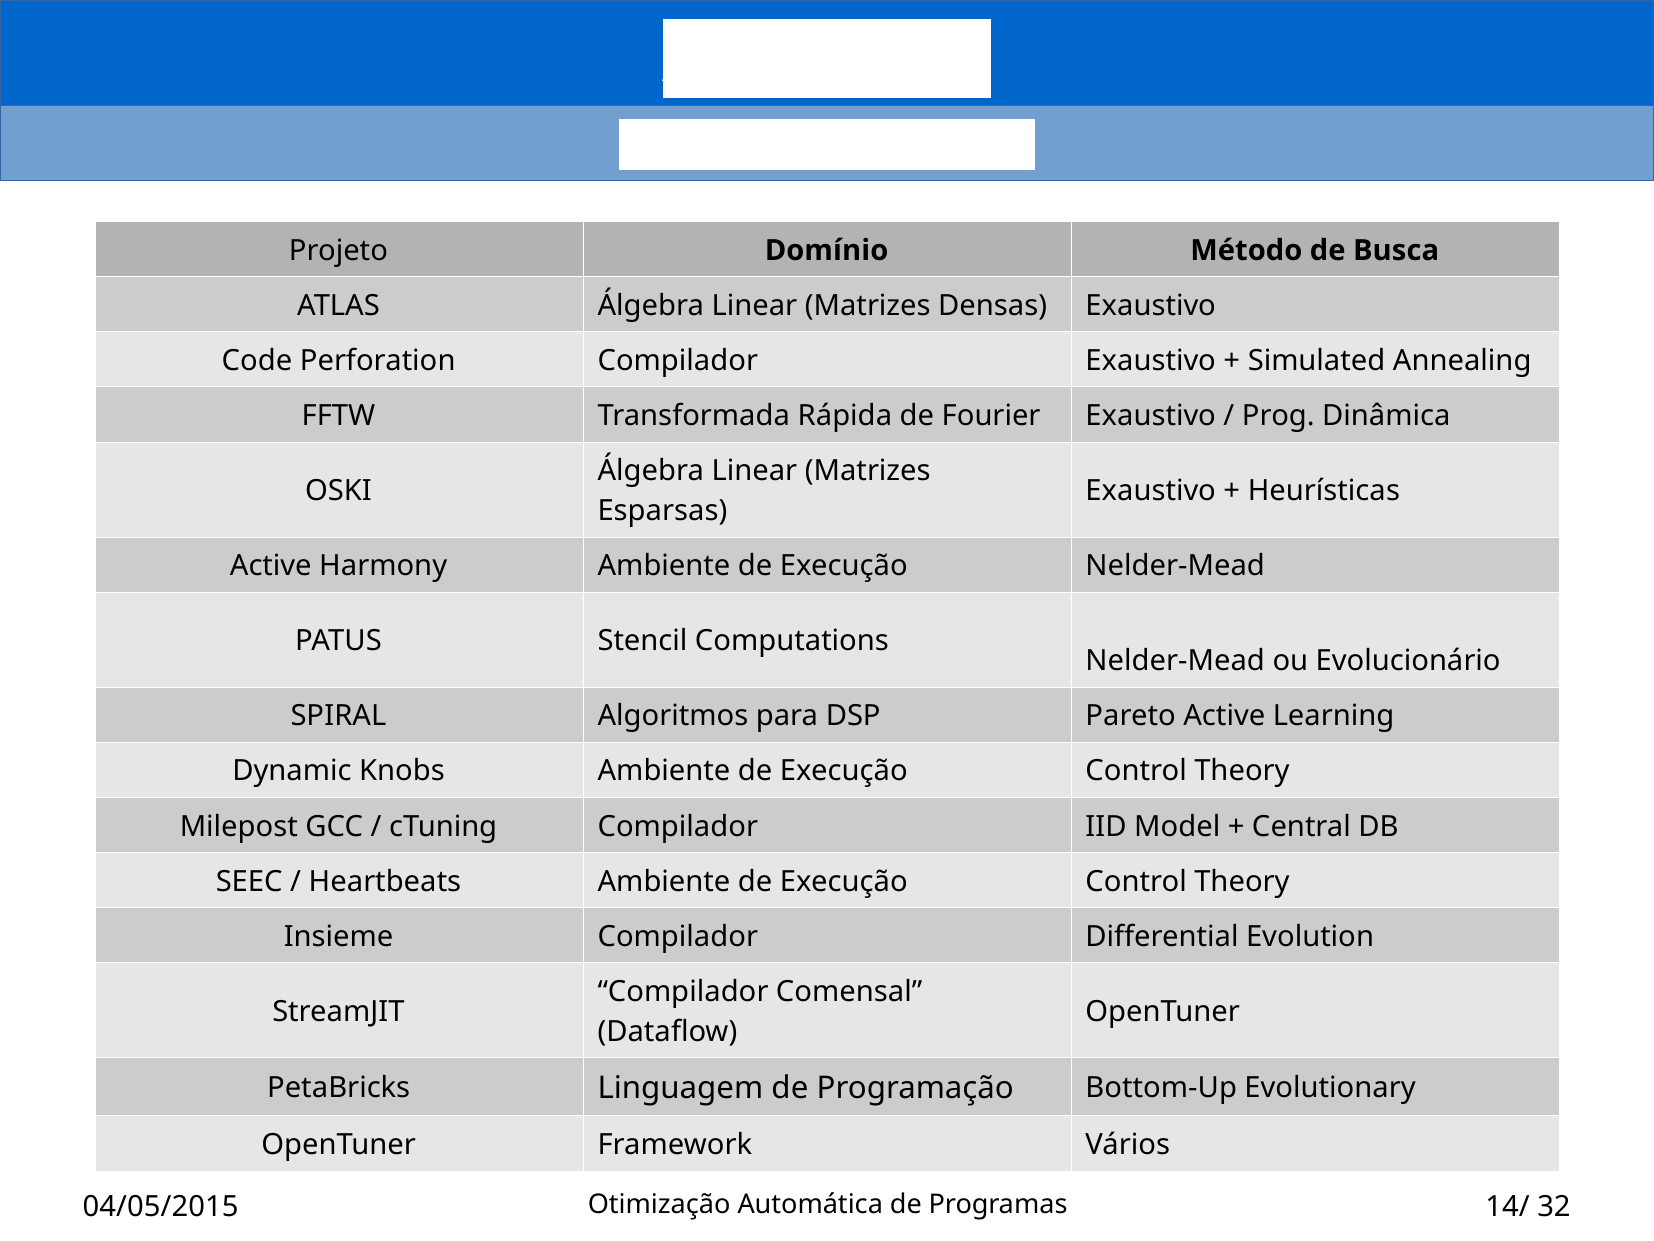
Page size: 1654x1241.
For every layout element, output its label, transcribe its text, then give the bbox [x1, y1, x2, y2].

table_cell Control Theory [1072, 743, 1559, 797]
text_box Trabalhos Relacionados [327, 163, 1327, 221]
table_cell Insieme [96, 908, 583, 962]
table_cell OSKI [96, 443, 583, 537]
table_cell Exaustivo + Simulated Annealing [1072, 332, 1559, 386]
table_cell Compilador [584, 908, 1071, 962]
title Auto-tuning [82, 0, 1571, 163]
table_header Domínio [584, 222, 1071, 276]
table_cell Álgebra Linear (Matrizes Esparsas) [584, 443, 1071, 537]
table_cell OpenTuner [1072, 963, 1559, 1057]
table_cell Active Harmony [96, 538, 583, 592]
table_cell PetaBricks [96, 1058, 583, 1115]
table_cell Transformada Rápida de Fourier [584, 387, 1071, 442]
table_cell Milepost GCC / cTuning [96, 798, 583, 852]
table_cell FFTW [96, 387, 583, 442]
table_cell Ambiente de Execução [584, 538, 1071, 592]
table_cell Exaustivo [1072, 277, 1559, 331]
table_cell Stencil Computations [584, 593, 1071, 687]
table_cell Ambiente de Execução [584, 743, 1071, 797]
table_cell Compilador [584, 332, 1071, 386]
table_cell SEEC / Heartbeats [96, 853, 583, 907]
table_cell Exaustivo + Heurísticas [1072, 443, 1559, 537]
table_cell Ambiente de Execução [584, 853, 1071, 907]
table_header Método de Busca [1072, 222, 1559, 276]
table_cell Algoritmos para DSP [584, 688, 1071, 742]
table_cell Dynamic Knobs [96, 743, 583, 797]
table_cell Framework [584, 1116, 1071, 1171]
table_cell “Compilador Comensal” (Dataflow) [584, 963, 1071, 1057]
table_cell StreamJIT [96, 963, 583, 1057]
table_cell ATLAS [96, 277, 583, 331]
table_cell Álgebra Linear (Matrizes Densas) [584, 277, 1071, 331]
table_cell Exaustivo / Prog. Dinâmica [1072, 387, 1559, 442]
table_cell SPIRAL [96, 688, 583, 742]
table_cell Bottom-Up Evolutionary [1072, 1058, 1559, 1115]
table_cell Differential Evolution [1072, 908, 1559, 962]
table_cell OpenTuner [96, 1116, 583, 1171]
table_cell Vários [1072, 1116, 1559, 1171]
table_cell IID Model + Central DB [1072, 798, 1559, 852]
table_cell Pareto Active Learning [1072, 688, 1559, 742]
table_cell Code Perforation [96, 332, 583, 386]
table_cell Nelder-Mead ou Evolucionário [1072, 593, 1559, 687]
table_cell PATUS [96, 593, 583, 687]
table_header Projeto [96, 222, 583, 276]
table_cell Control Theory [1072, 853, 1559, 907]
table_cell Nelder-Mead [1072, 538, 1559, 592]
table_cell Linguagem de Programação [584, 1058, 1071, 1115]
table_cell Compilador [584, 798, 1071, 852]
